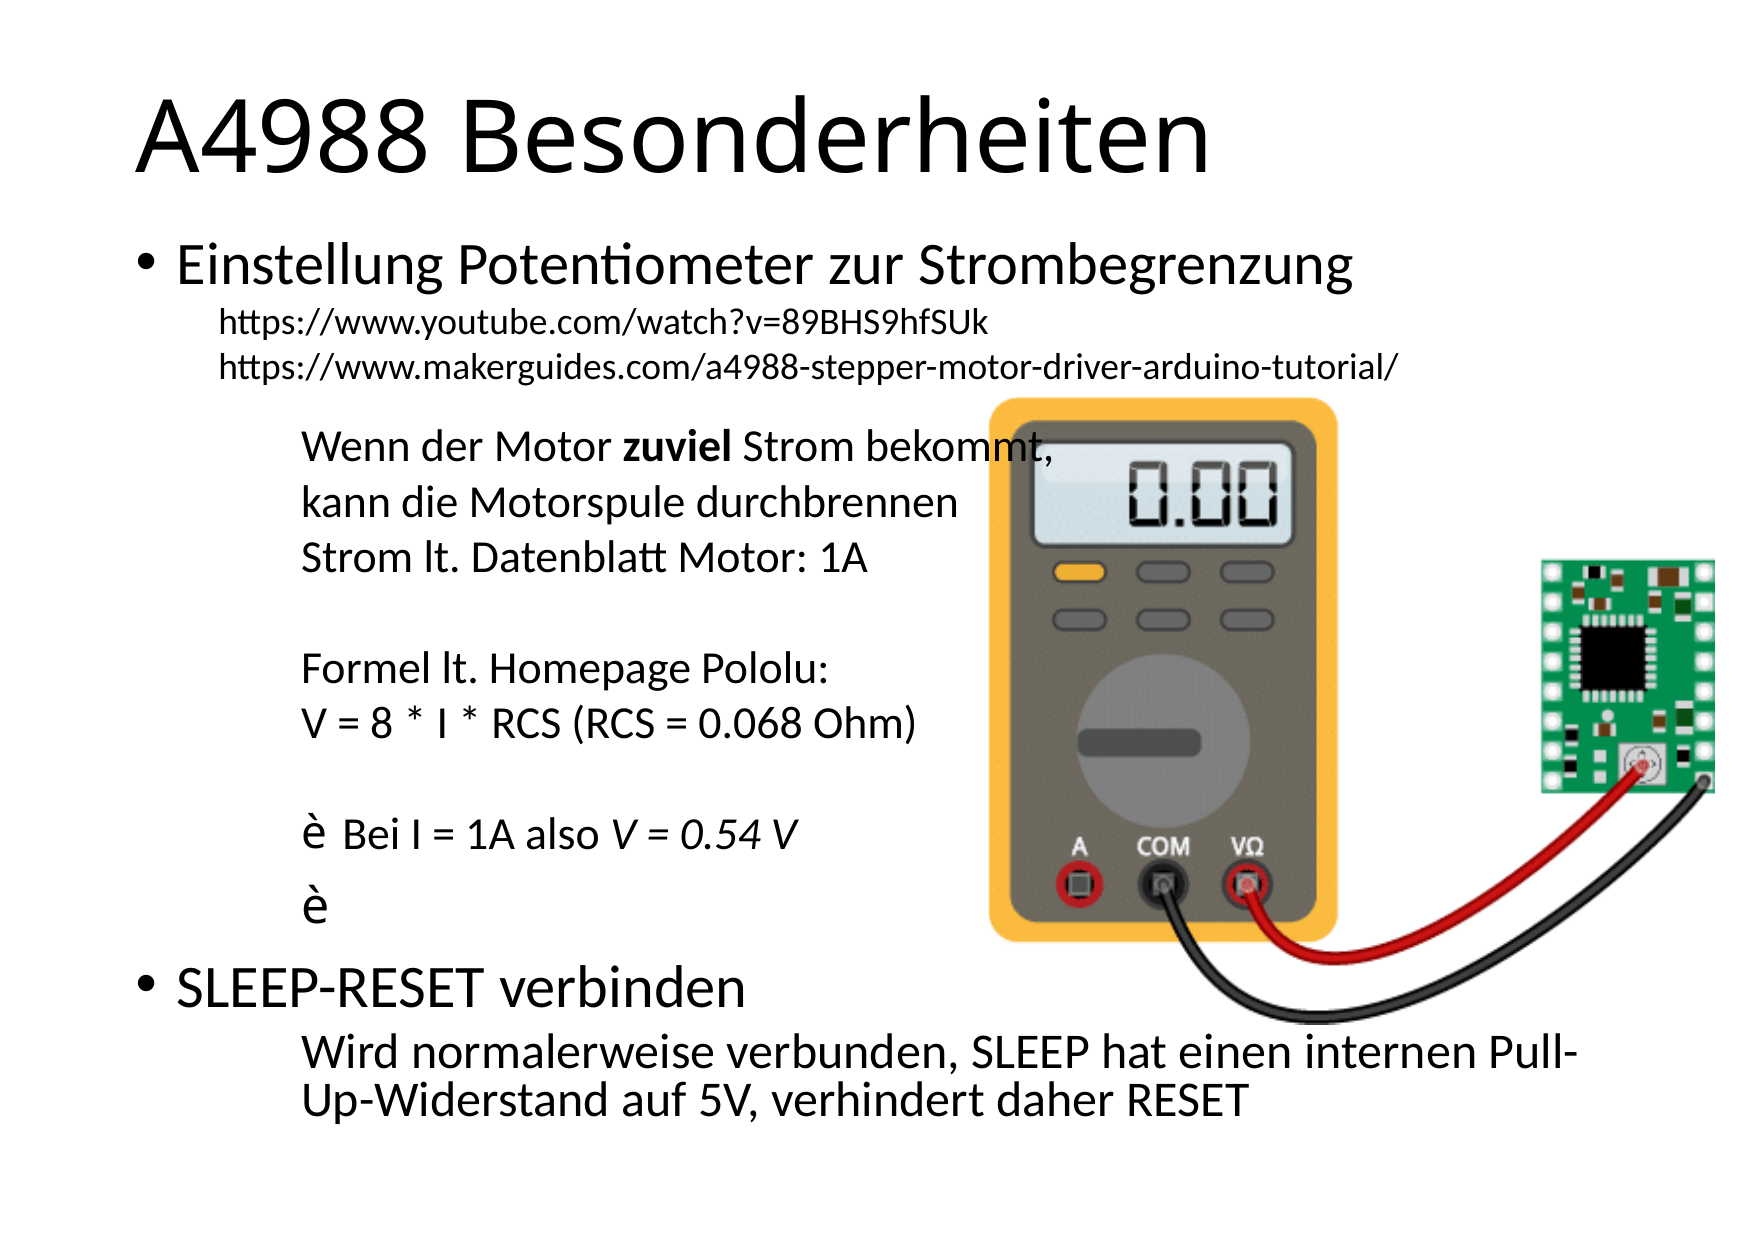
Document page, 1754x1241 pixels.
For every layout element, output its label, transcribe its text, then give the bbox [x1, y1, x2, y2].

list Einstellung Potentiometer zur Strombegrenzung Wenn der Motor zuviel Strom bekommt, kann die Motorspule durchbrennen Strom lt. Datenblatt Motor: 1A Formel lt. Homepage Pololu: V = 8 * I * RCS (RCS = 0.068 Ohm) Bei I = 1A also V = 0.54 V SLEEP-RESET verbinden Wird normalerweise verbunden, SLEEP hat einen internen Pull-Up-Widerstand auf 5V, verhindert daher RESET [120, 230, 1634, 1191]
picture [1634, 397, 1715, 1025]
title A4988 Besonderheiten [120, 49, 1634, 229]
text_box https://www.youtube.com/watch?v=89BHS9hfSUk https://www.makerguides.com/a4988-stepper-motor-driver-arduino-tutorial/ [203, 289, 1489, 396]
